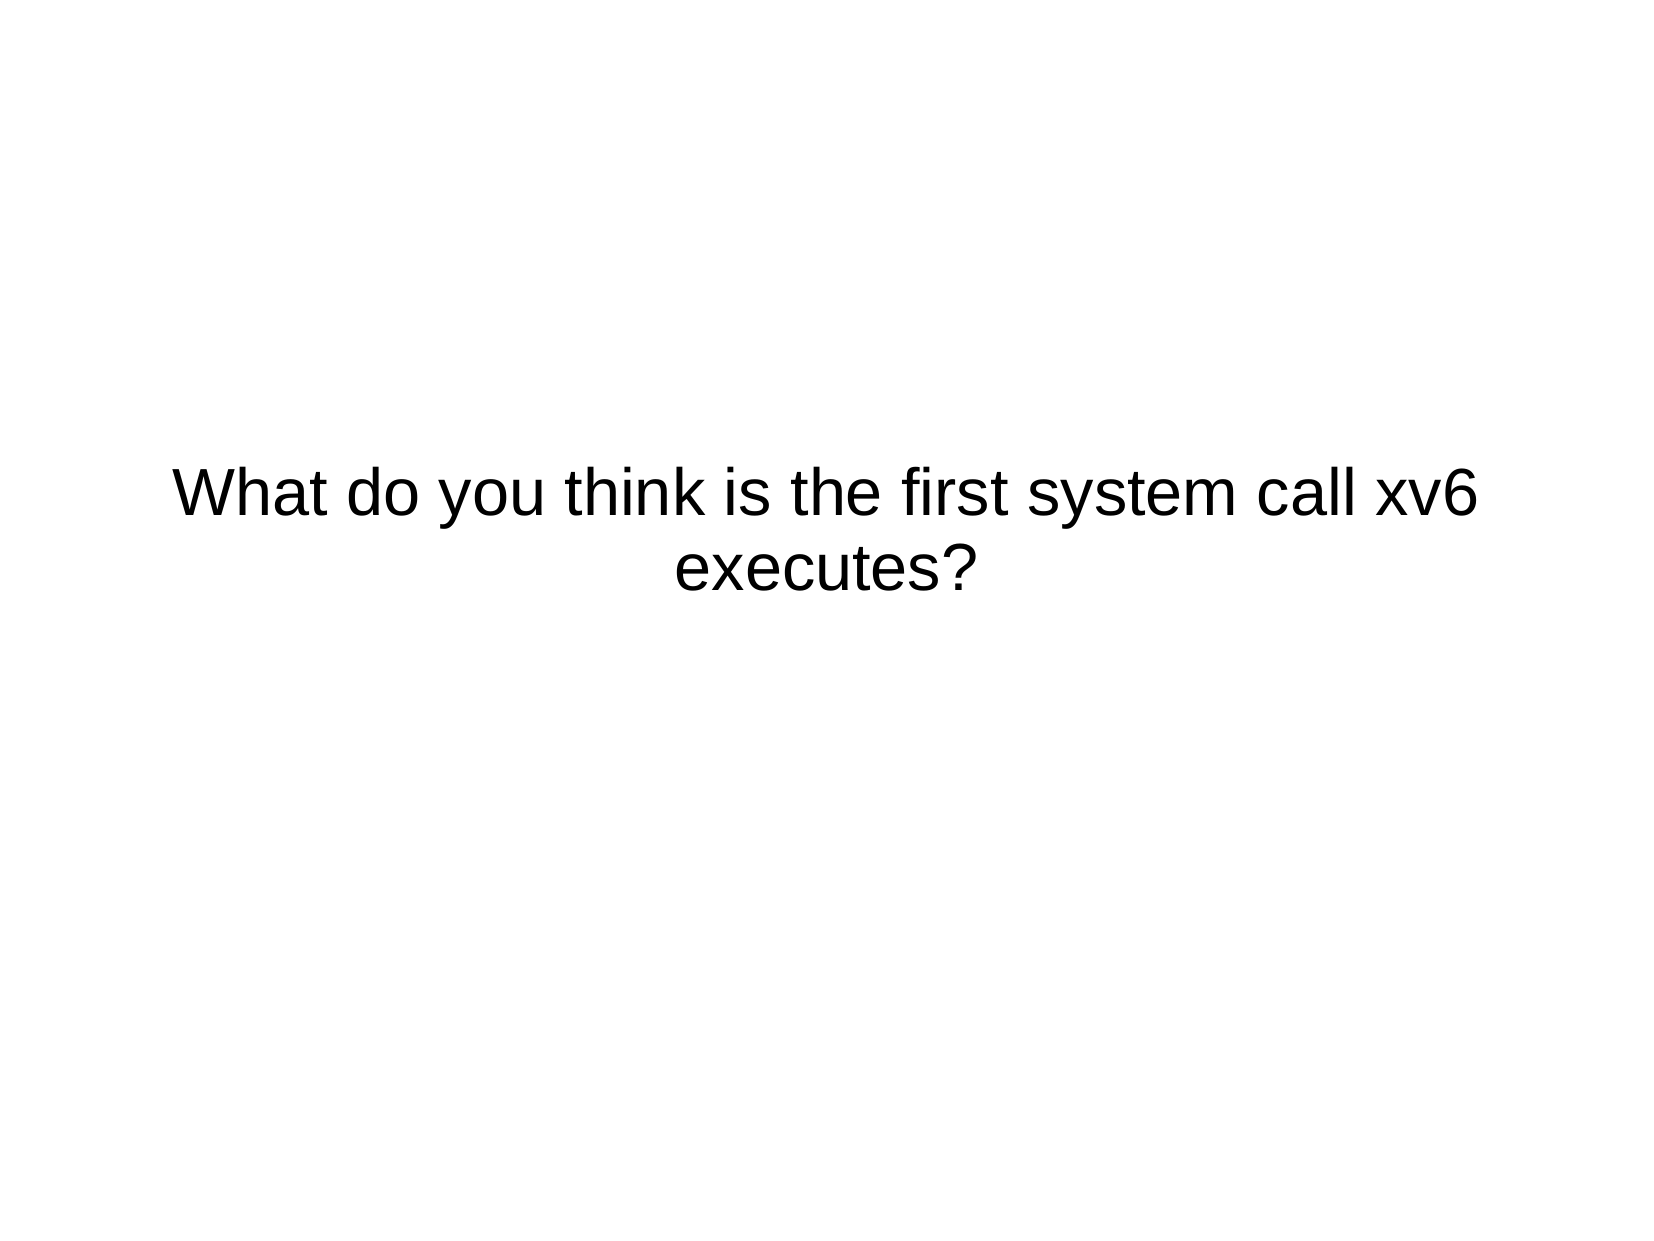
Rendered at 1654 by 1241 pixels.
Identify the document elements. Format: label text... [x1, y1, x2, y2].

subtitle What do you think is the first system call xv6 executes? [82, 49, 1571, 1010]
